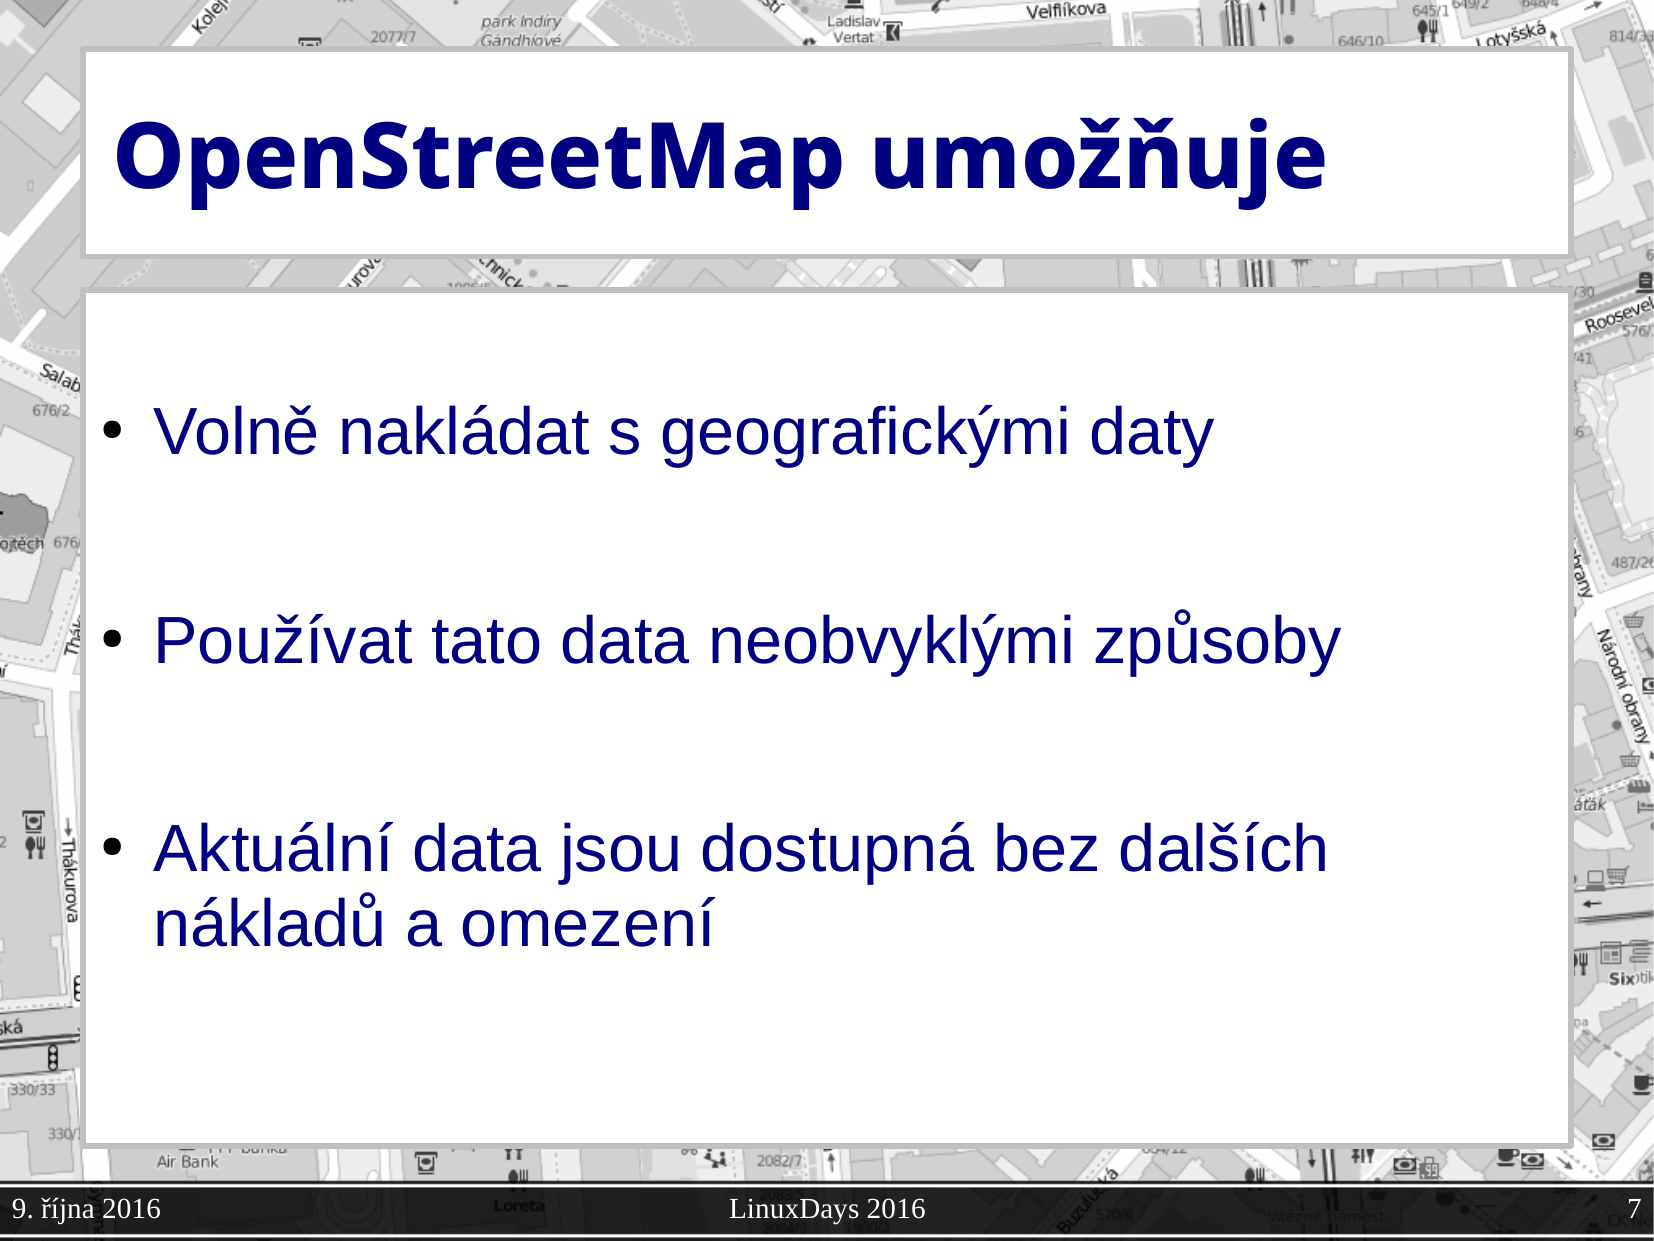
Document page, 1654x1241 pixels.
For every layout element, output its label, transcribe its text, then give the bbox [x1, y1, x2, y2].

picture [0, 0, 1654, 1241]
list Volně nakládat s geografickými daty Používat tato data neobvyklými způsoby Aktuální data jsou dostupná bez dalších nákladů a omezení [82, 290, 1571, 1146]
title OpenStreetMap umožňuje [82, 49, 1571, 257]
